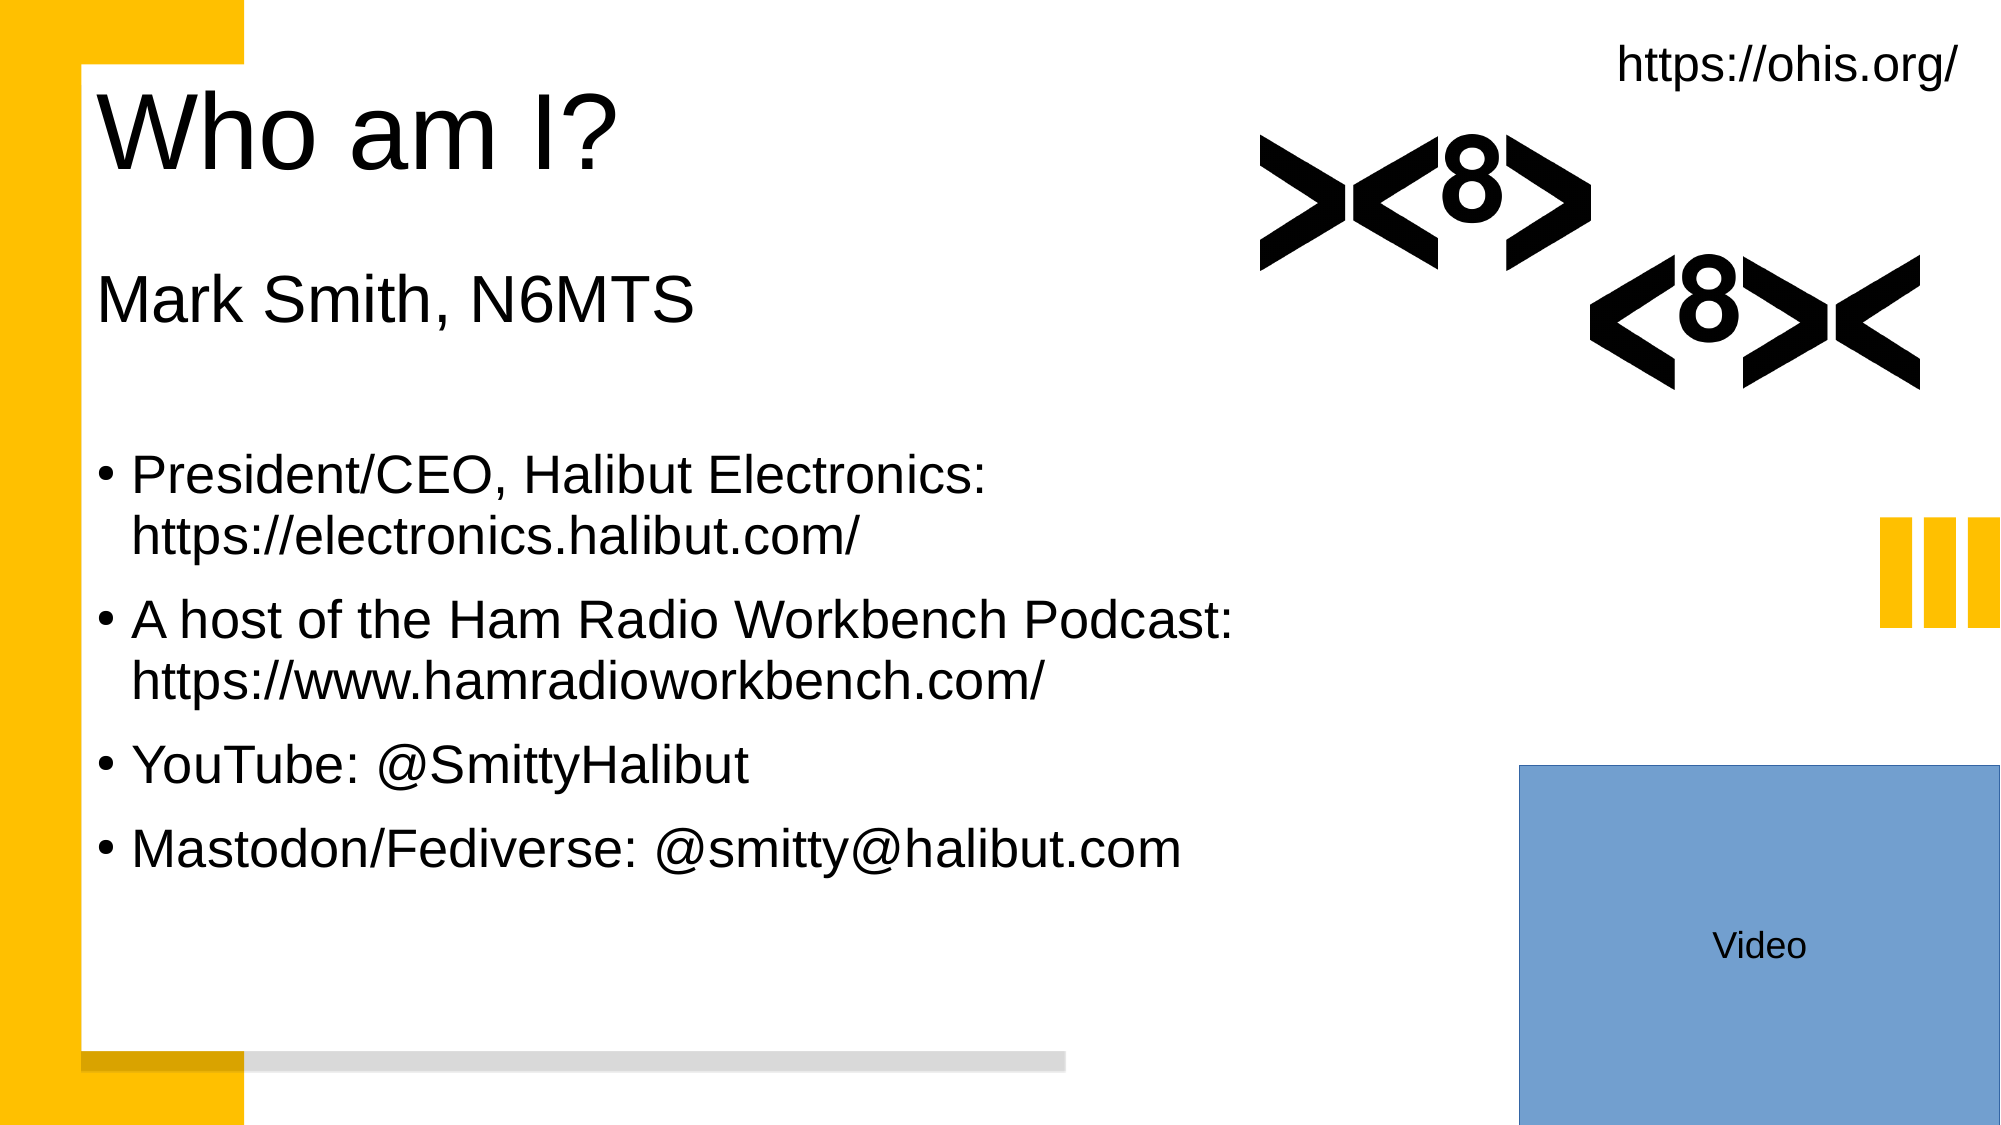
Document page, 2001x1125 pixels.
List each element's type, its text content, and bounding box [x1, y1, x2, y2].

text_box [0, 0, 2000, 1125]
picture [1260, 134, 1921, 390]
text_box Mark Smith, N6MTS President/CEO, Halibut Electronics: https://electronics.halibut.com/ A host of the Ham Radio Workbench Podcast: https://www.hamradioworkbench.com/ YouTube: @SmittyHalibut Mastodon/Fediverse: @smitty@halibut.com [81, 254, 1516, 1036]
text_box https://ohis.org/ [1590, 29, 1974, 105]
text_box Video [1519, 765, 2000, 1125]
text_box Who am I? [81, 64, 1921, 201]
